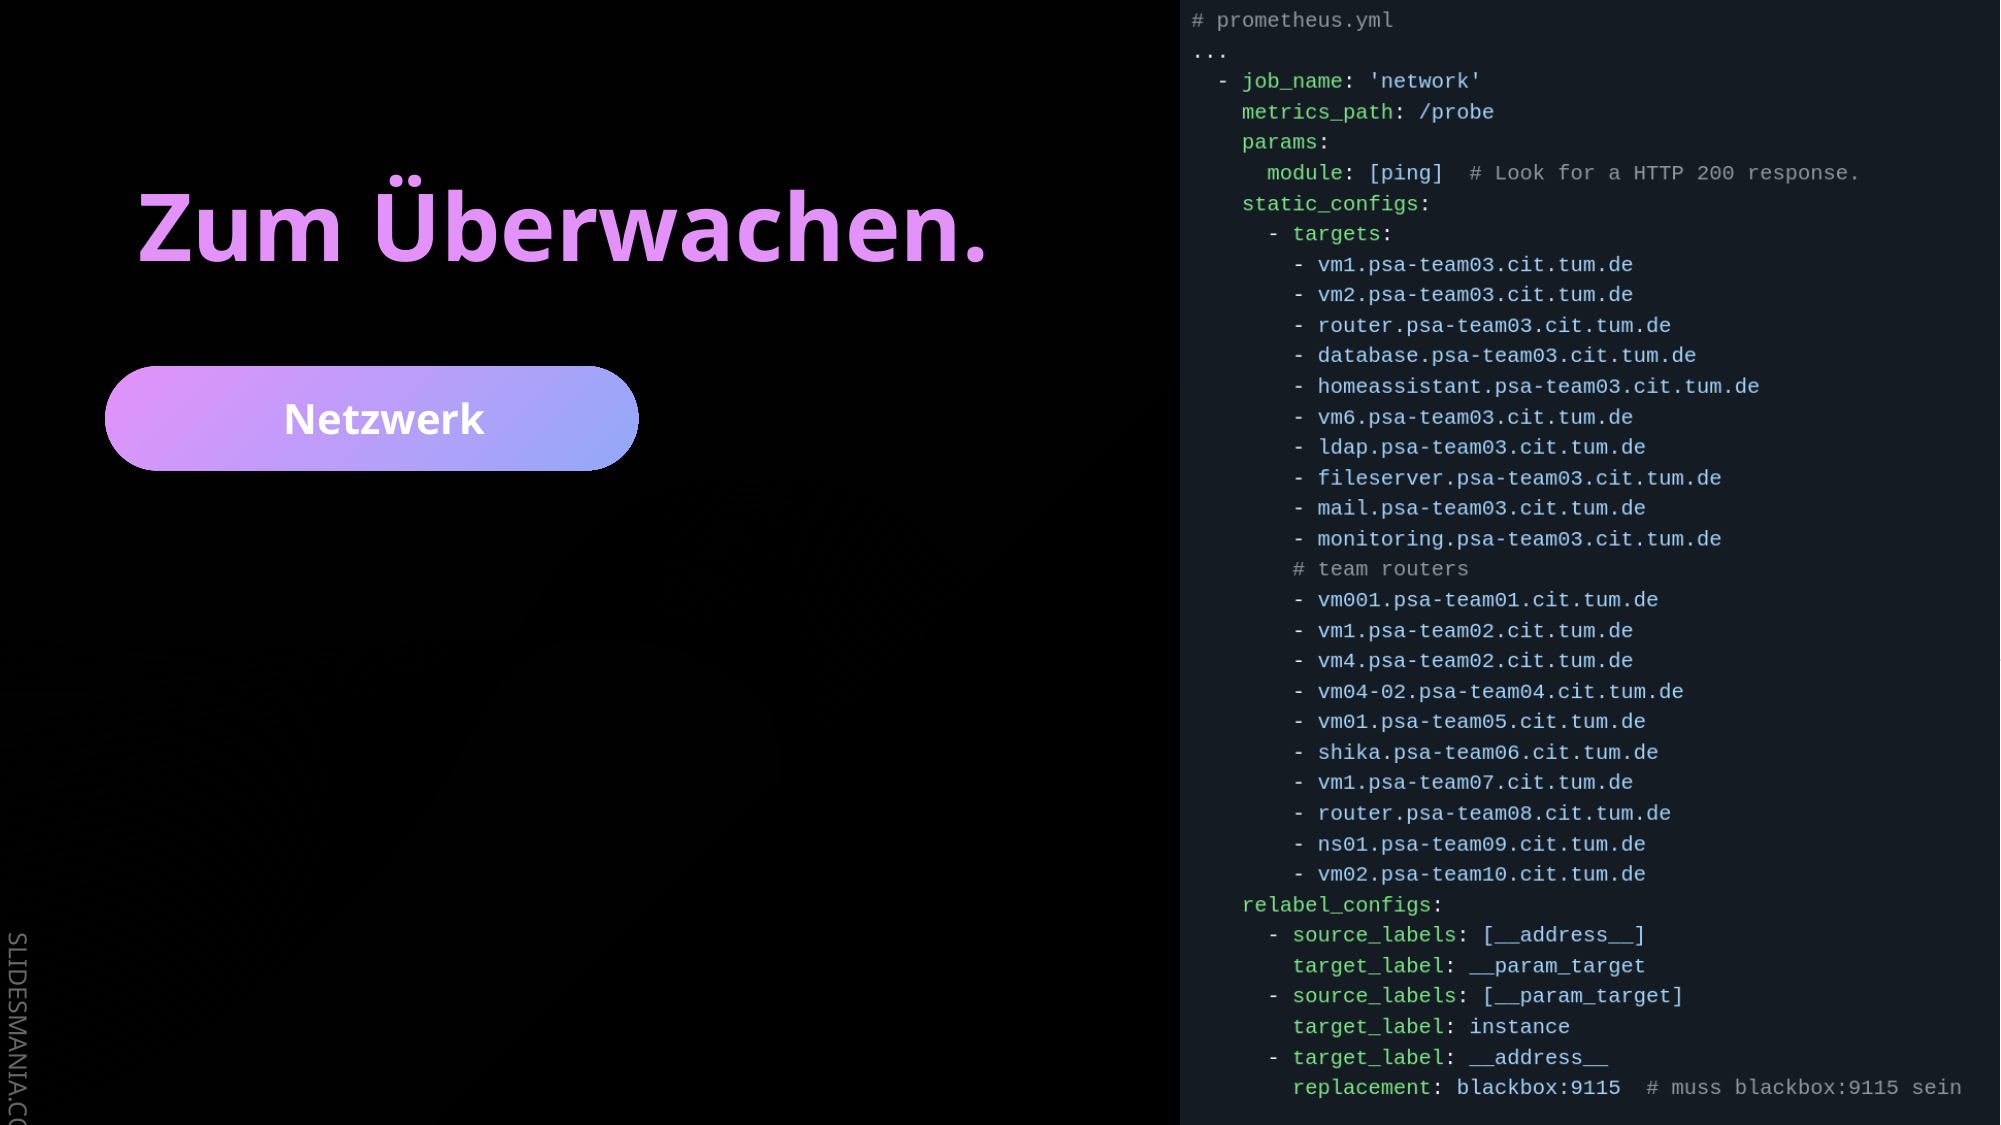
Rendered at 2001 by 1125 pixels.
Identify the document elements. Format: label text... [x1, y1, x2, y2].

picture [1180, 0, 2000, 1125]
text_box [105, 383, 118, 453]
title Zum Überwachen. [118, 147, 1180, 273]
subtitle Netzwerk [118, 365, 652, 466]
text_box [136, 466, 608, 471]
